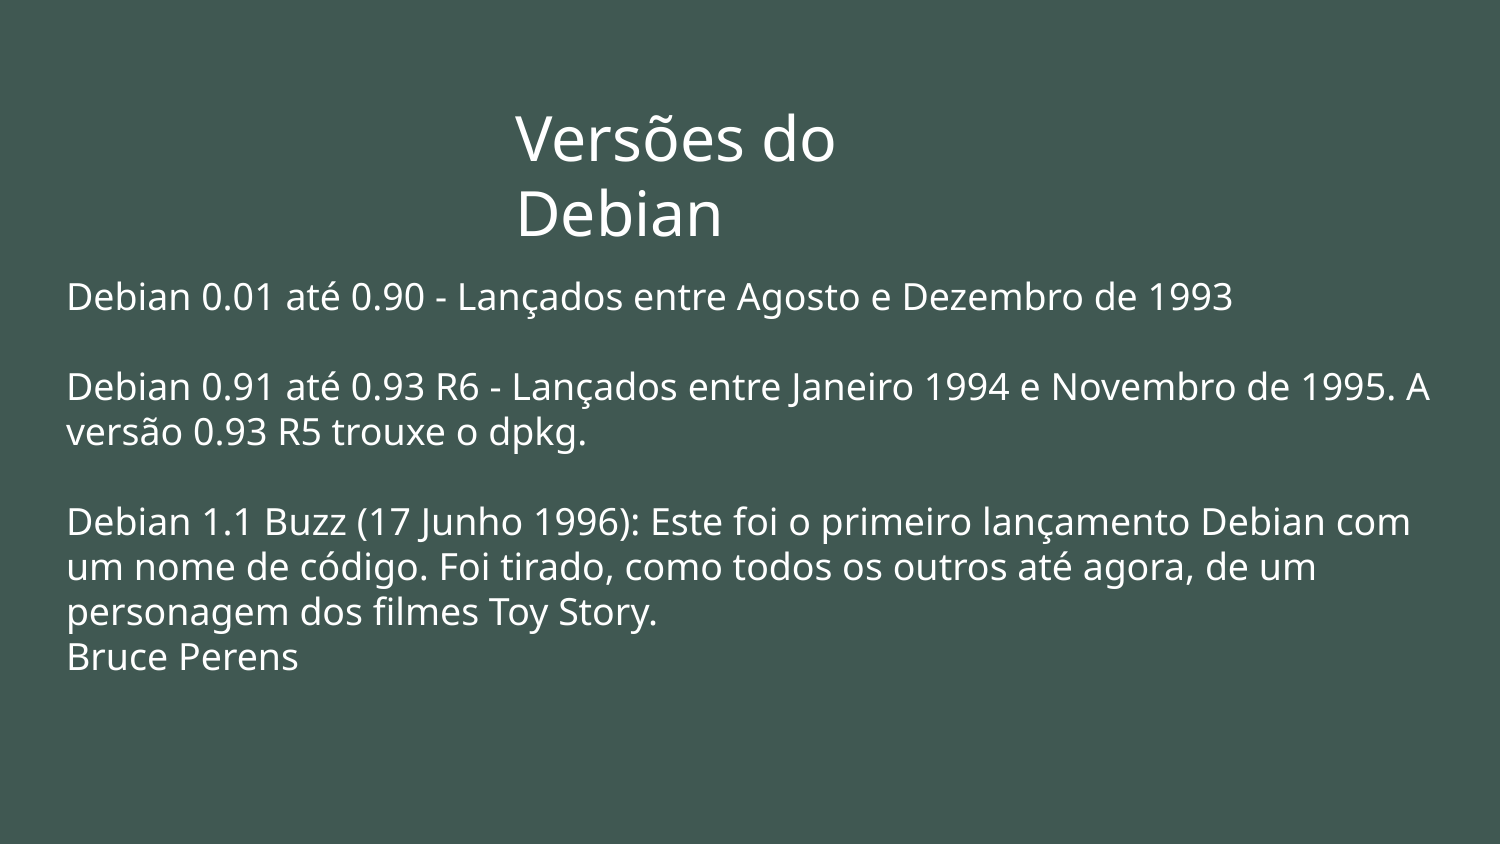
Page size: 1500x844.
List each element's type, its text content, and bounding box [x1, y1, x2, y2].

text_box Versões do Debian [500, 84, 1000, 204]
list Debian 0.01 até 0.90 - Lançados entre Agosto e Dezembro de 1993 Debian 0.91 até 0.93 R6 - Lançados entre Janeiro 1994 e Novembro de 1995. A versão 0.93 R5 trouxe o dpkg. Debian 1.1 Buzz (17 Junho 1996): Este foi o primeiro lançamento Debian com um nome de código. Foi tirado, como todos os outros até agora, de um personagem dos filmes Toy Story. Bruce Perens [51, 258, 1449, 709]
